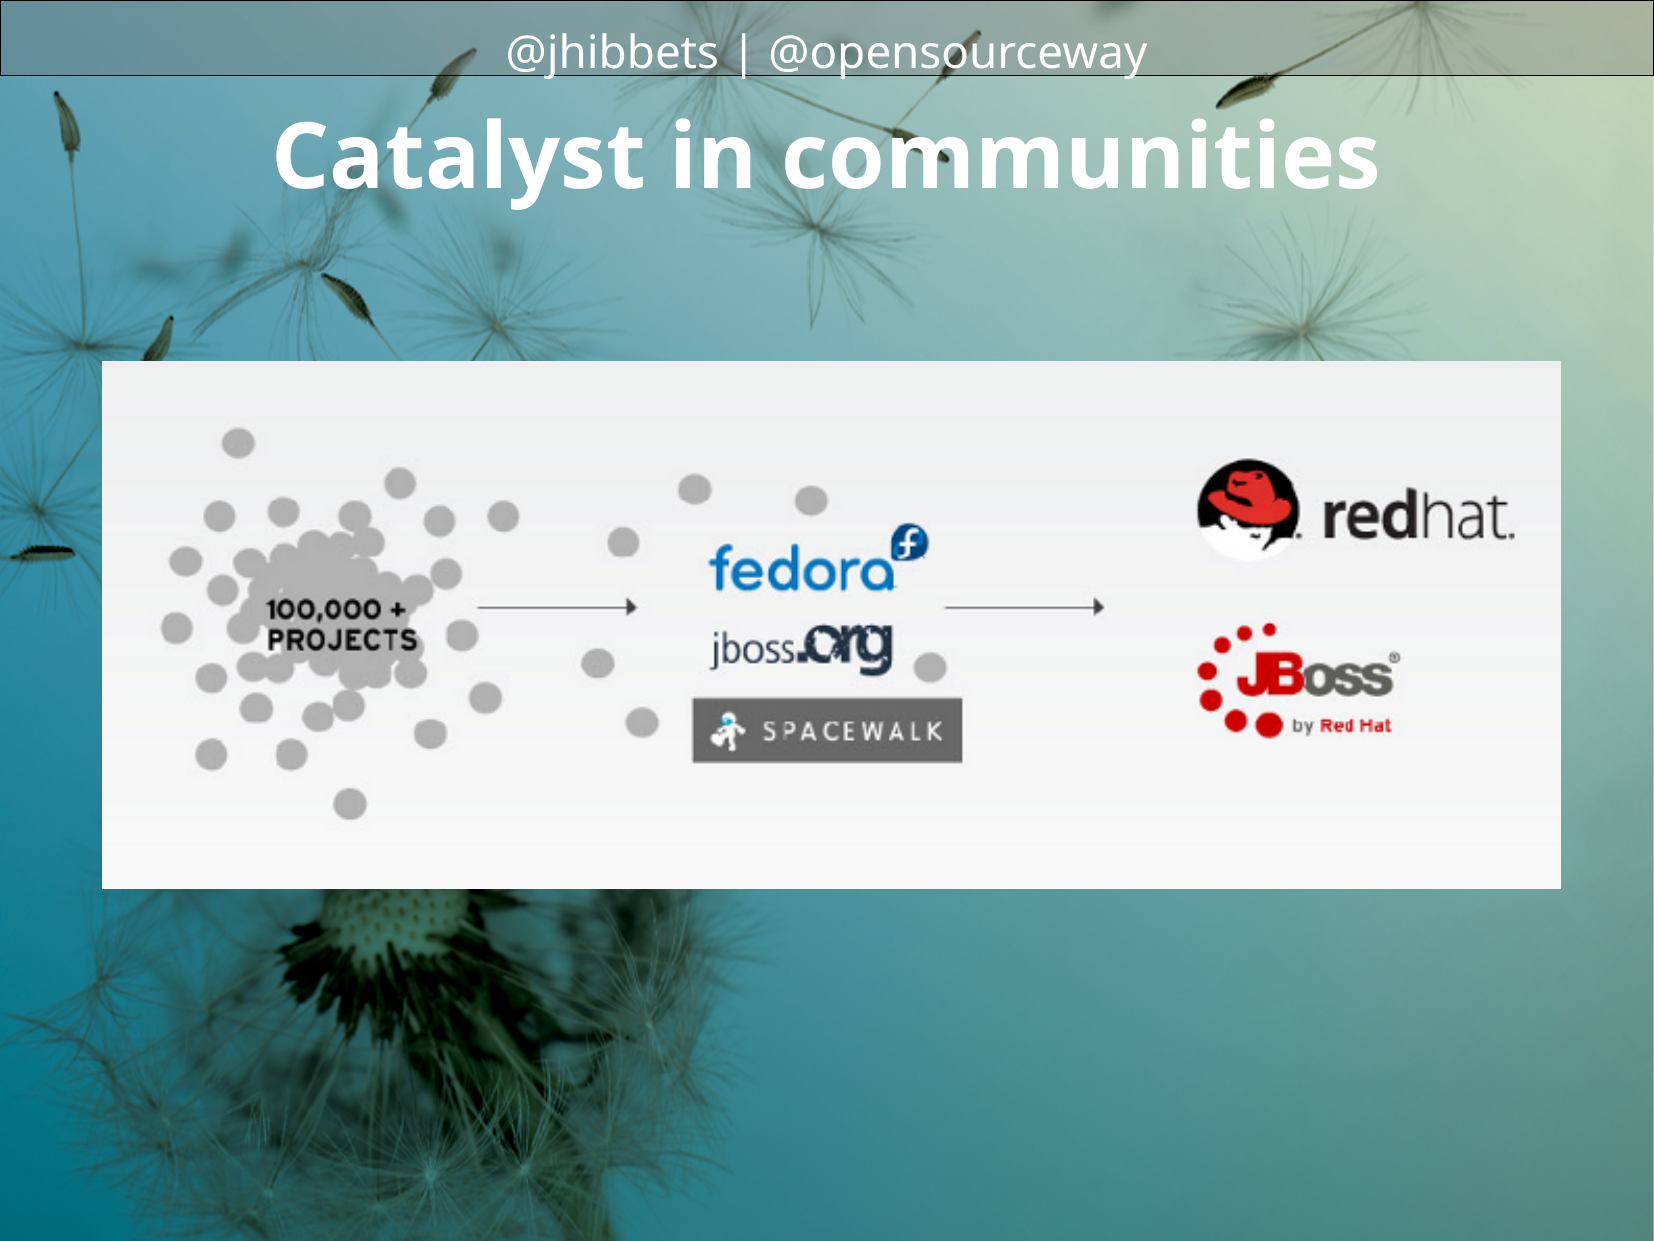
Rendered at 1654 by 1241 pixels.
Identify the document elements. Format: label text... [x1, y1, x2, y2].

title Catalyst in communities [82, 49, 1571, 257]
picture [0, 76, 1654, 1241]
